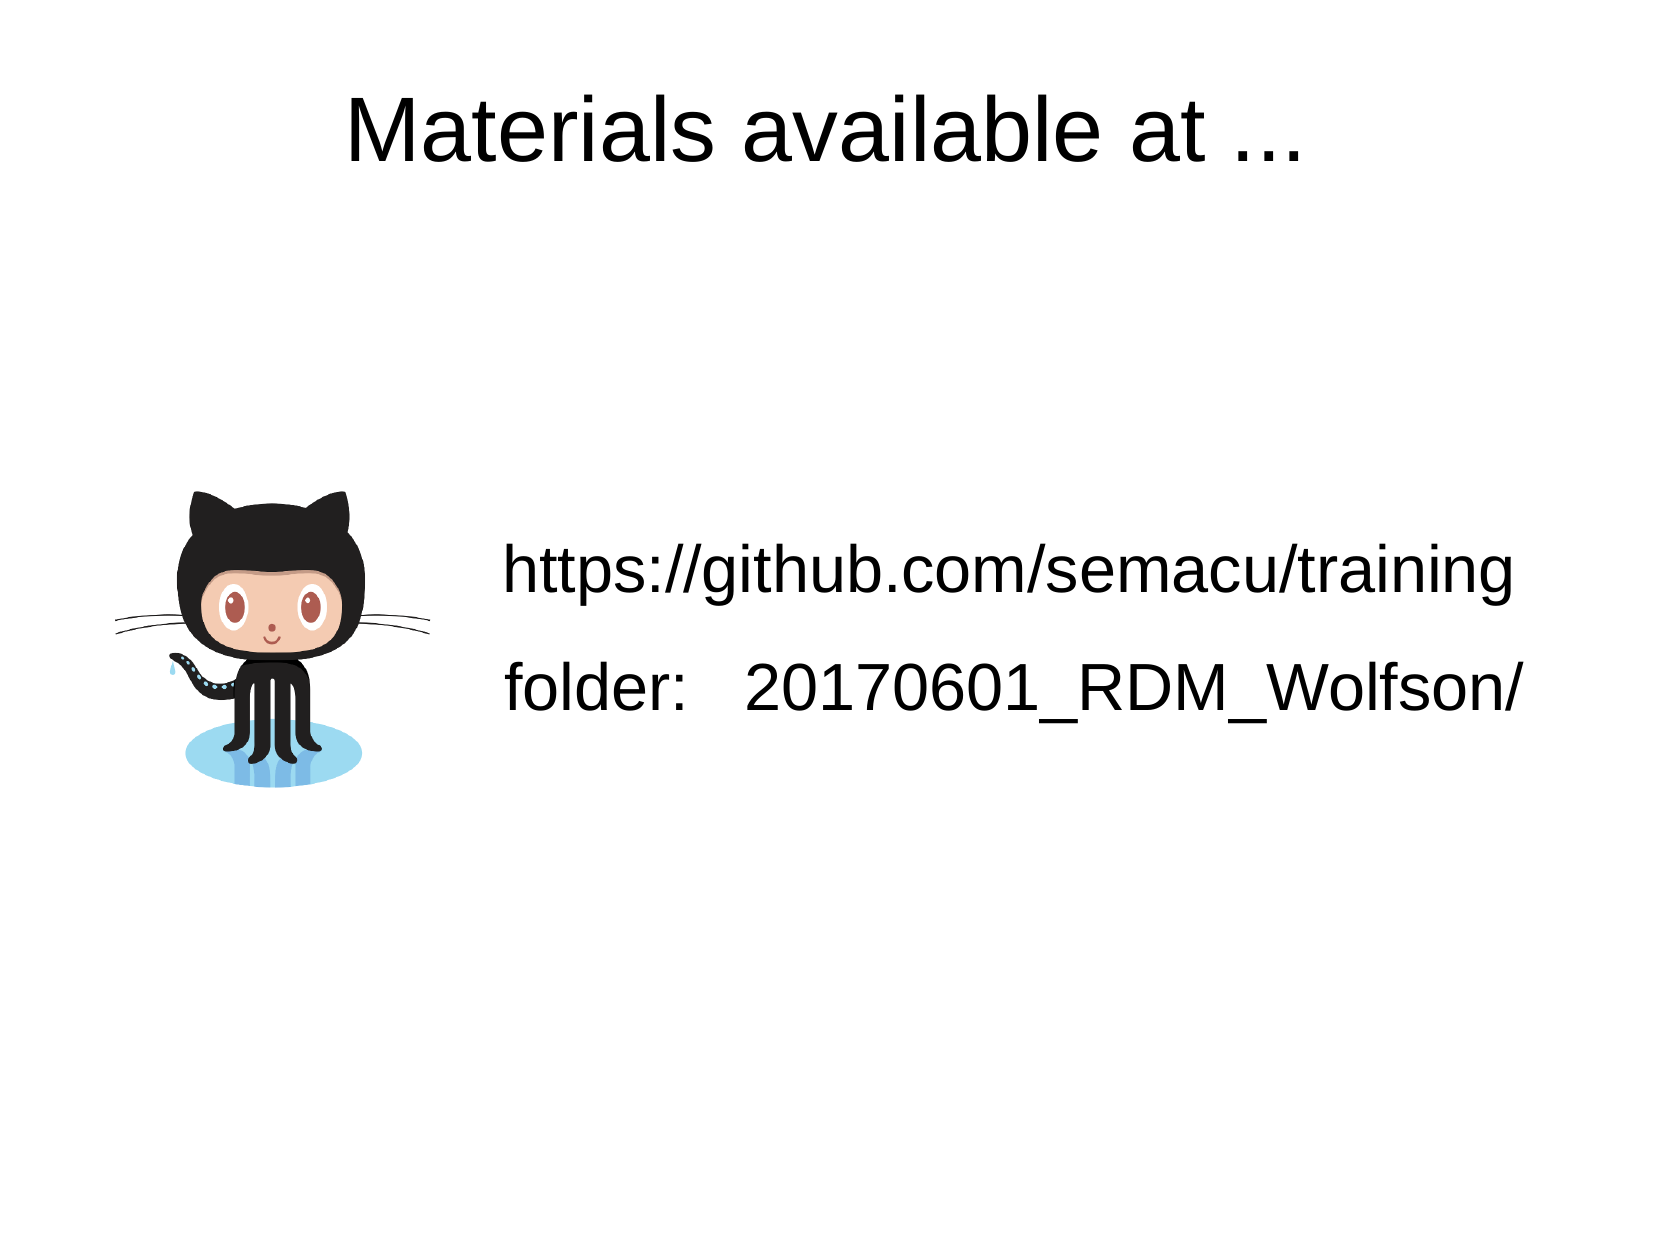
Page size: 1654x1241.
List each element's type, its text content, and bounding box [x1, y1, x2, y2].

title folder: 20170601_RDM_Wolfson/ [472, 603, 1570, 772]
picture [77, 474, 472, 801]
title https://github.com/semacu/training [472, 485, 1558, 603]
title Materials available at ... [82, 25, 1571, 233]
